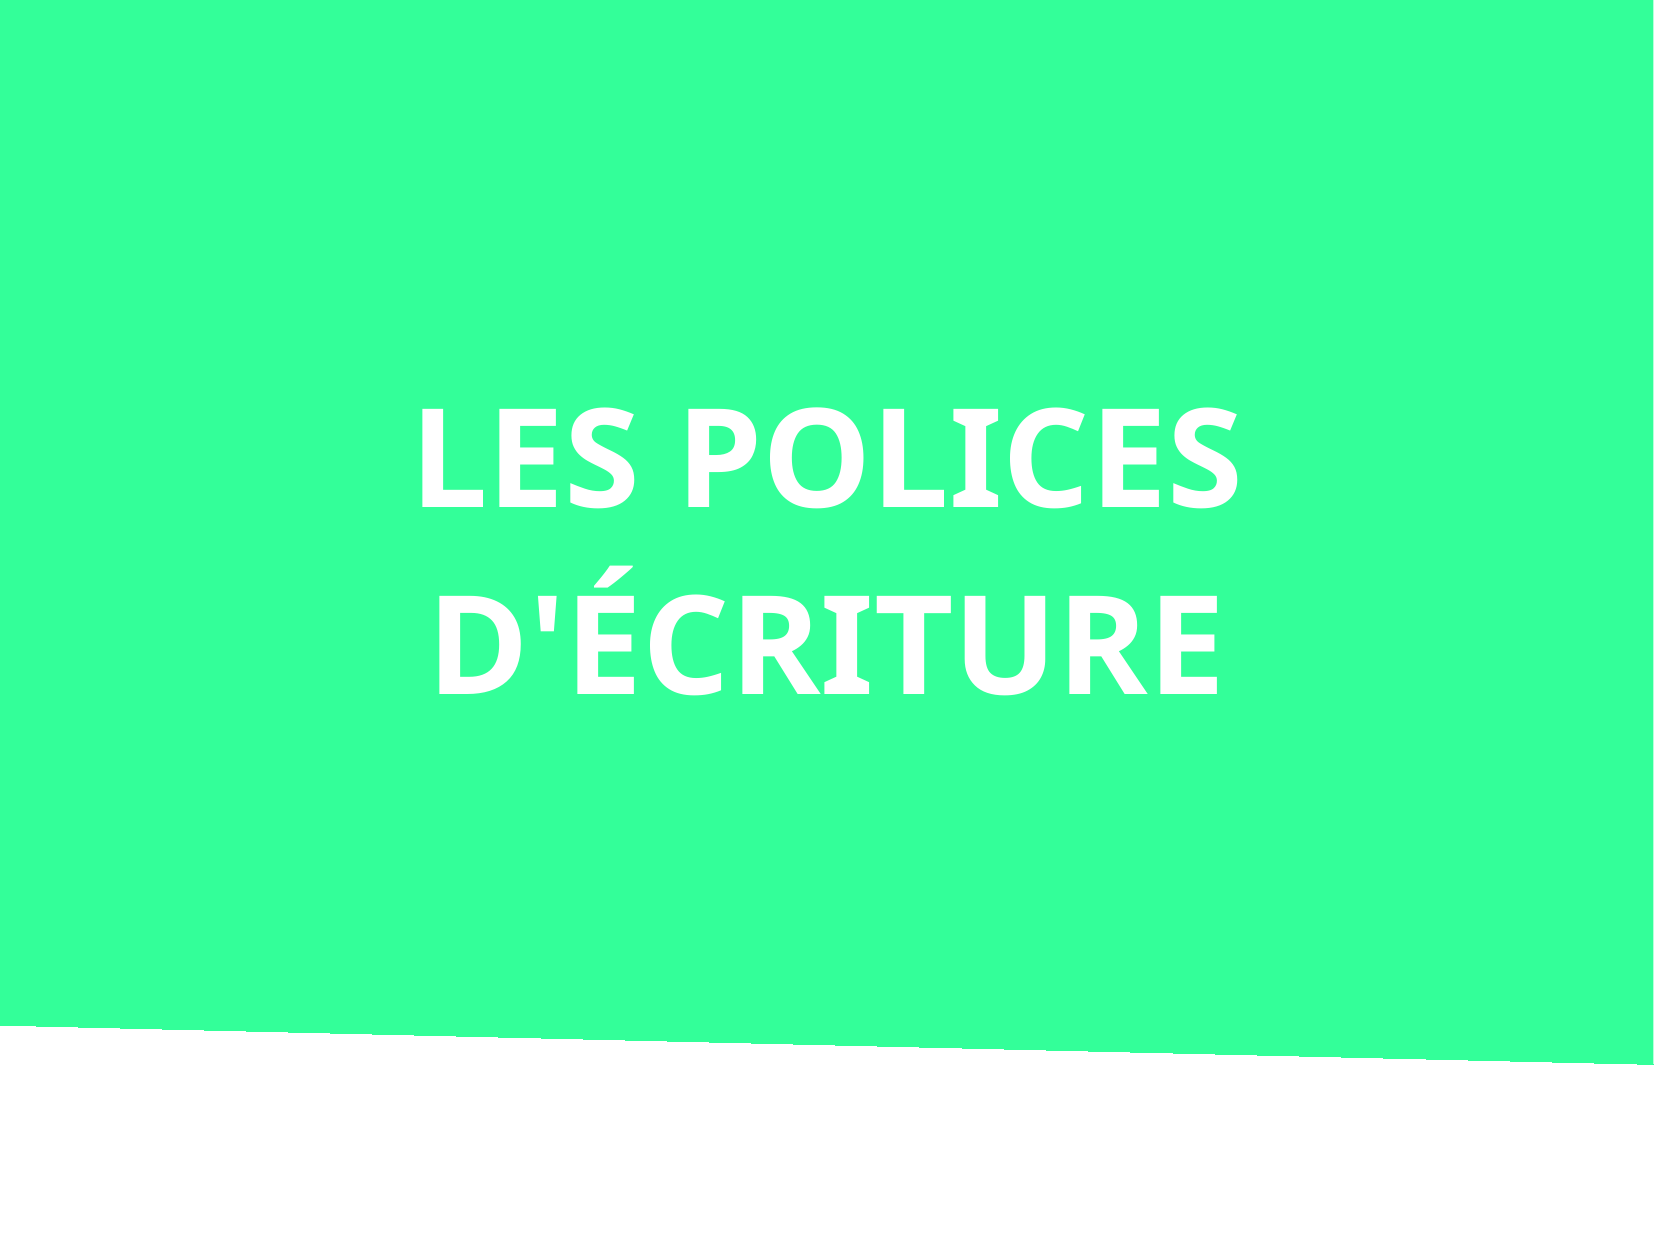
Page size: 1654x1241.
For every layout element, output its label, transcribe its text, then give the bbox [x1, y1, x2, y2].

text_box [0, 0, 1654, 1065]
text_box LES POLICES D'ÉCRITURE [82, 49, 1571, 1109]
